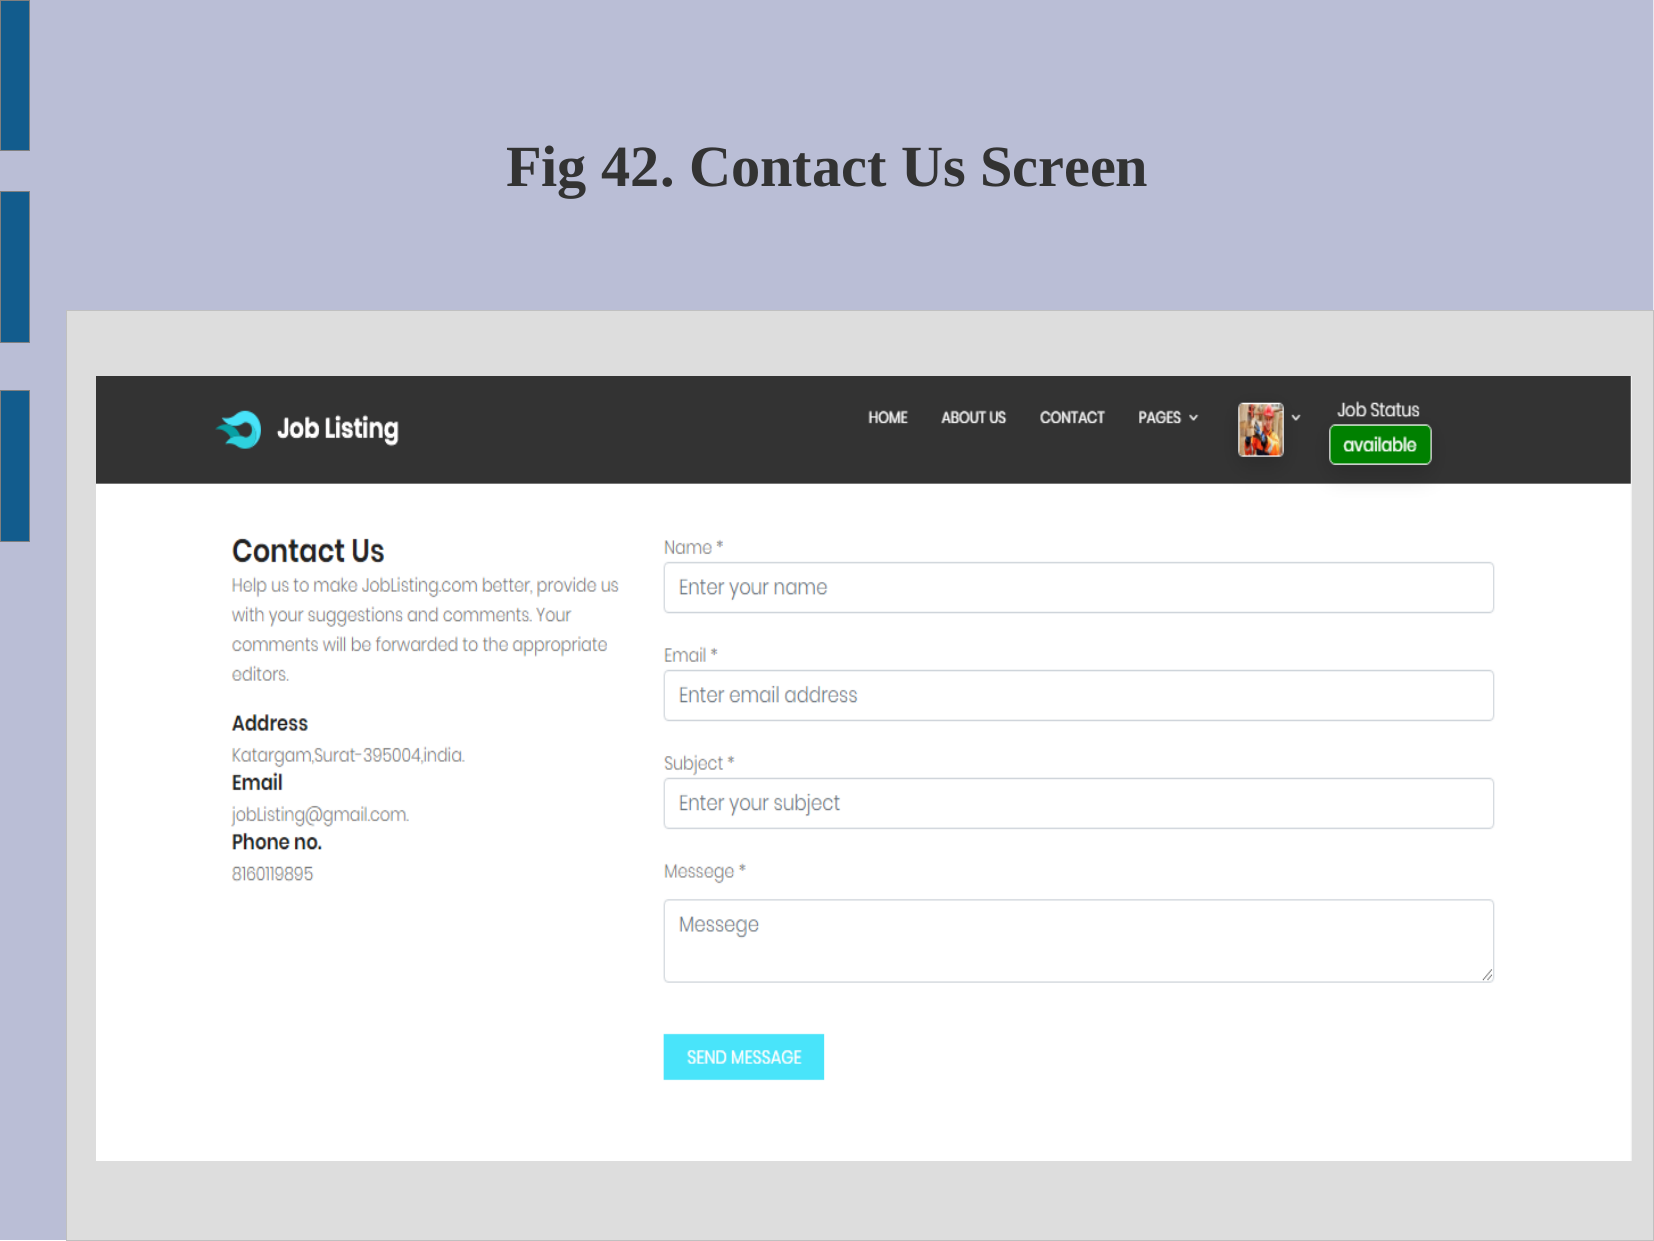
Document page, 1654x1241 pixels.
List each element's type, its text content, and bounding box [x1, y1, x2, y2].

picture [96, 376, 1632, 1161]
title Fig 42. Contact Us Screen [121, 62, 1534, 271]
